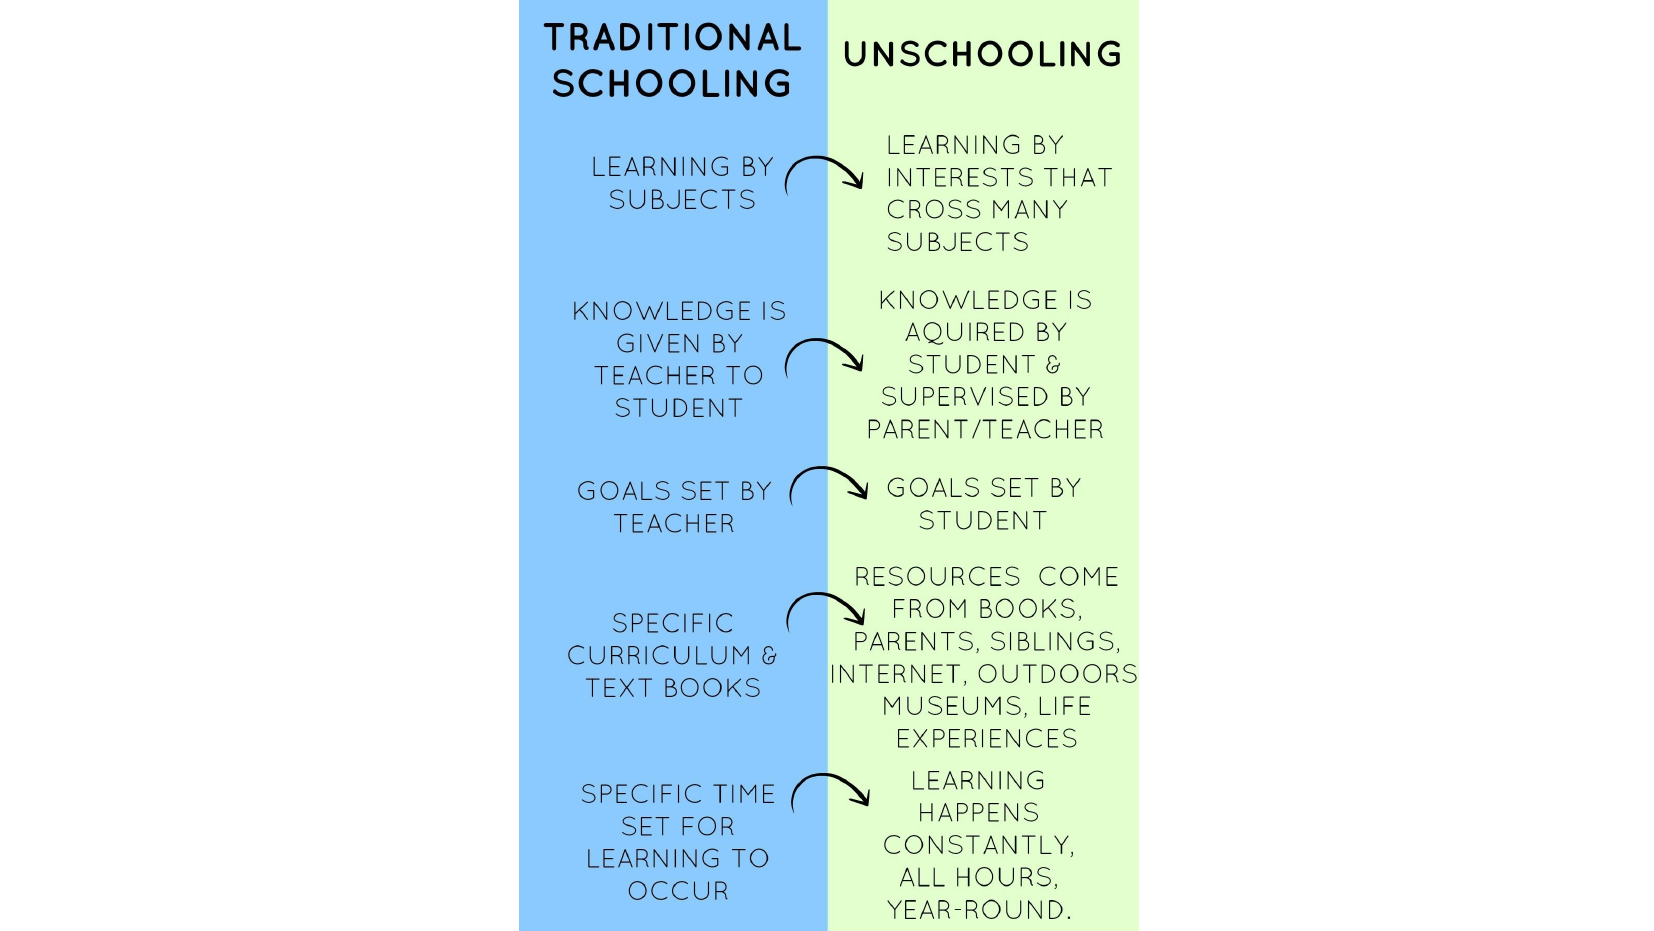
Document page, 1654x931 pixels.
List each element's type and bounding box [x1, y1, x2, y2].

picture [519, 0, 1139, 931]
